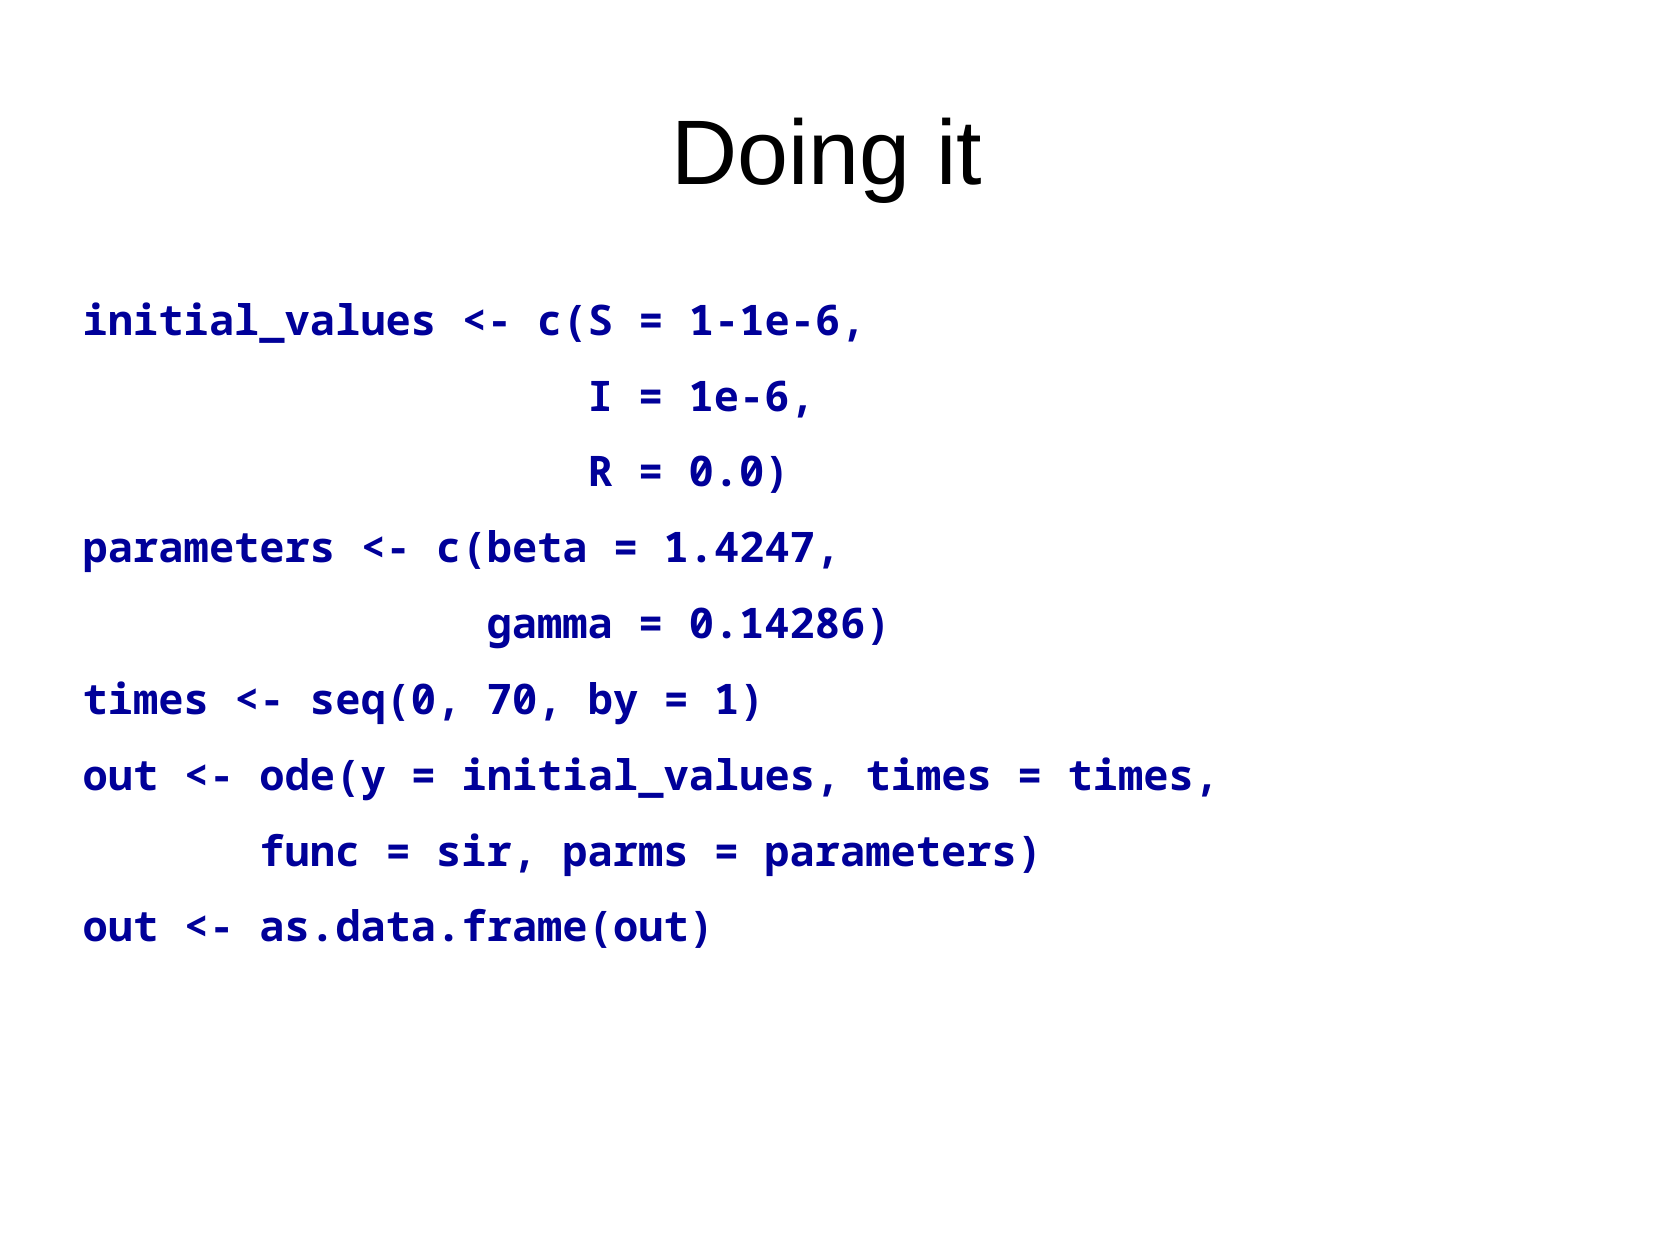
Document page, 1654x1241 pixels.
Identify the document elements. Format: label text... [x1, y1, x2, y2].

title Doing it [82, 49, 1571, 257]
list initial_values <- c(S = 1-1e-6, I = 1e-6, R = 0.0) parameters <- c(beta = 1.4247, gamma = 0.14286) times <- seq(0, 70, by = 1) out <- ode(y = initial_values, times = times, func = sir, parms = parameters) out <- as.data.frame(out) [82, 290, 1595, 957]
